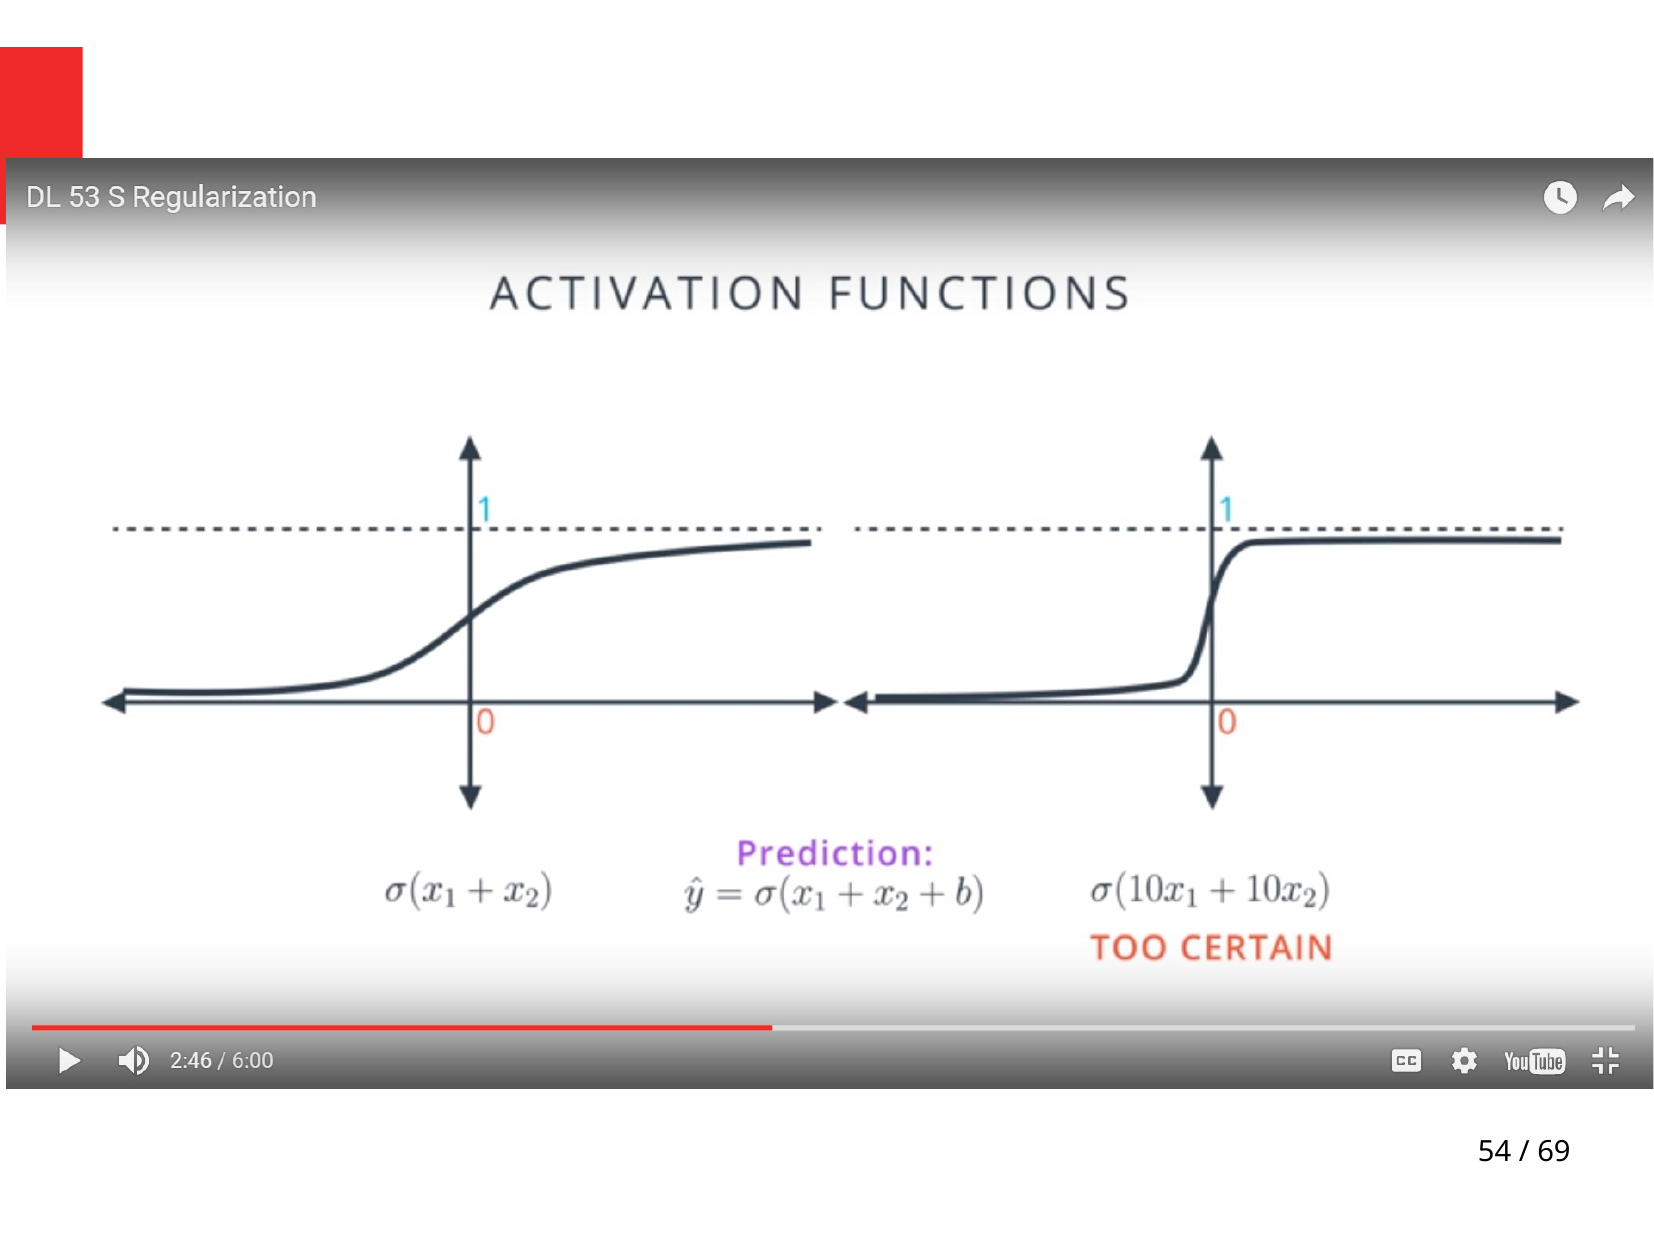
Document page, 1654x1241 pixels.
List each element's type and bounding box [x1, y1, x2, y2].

picture [6, 158, 1654, 1089]
